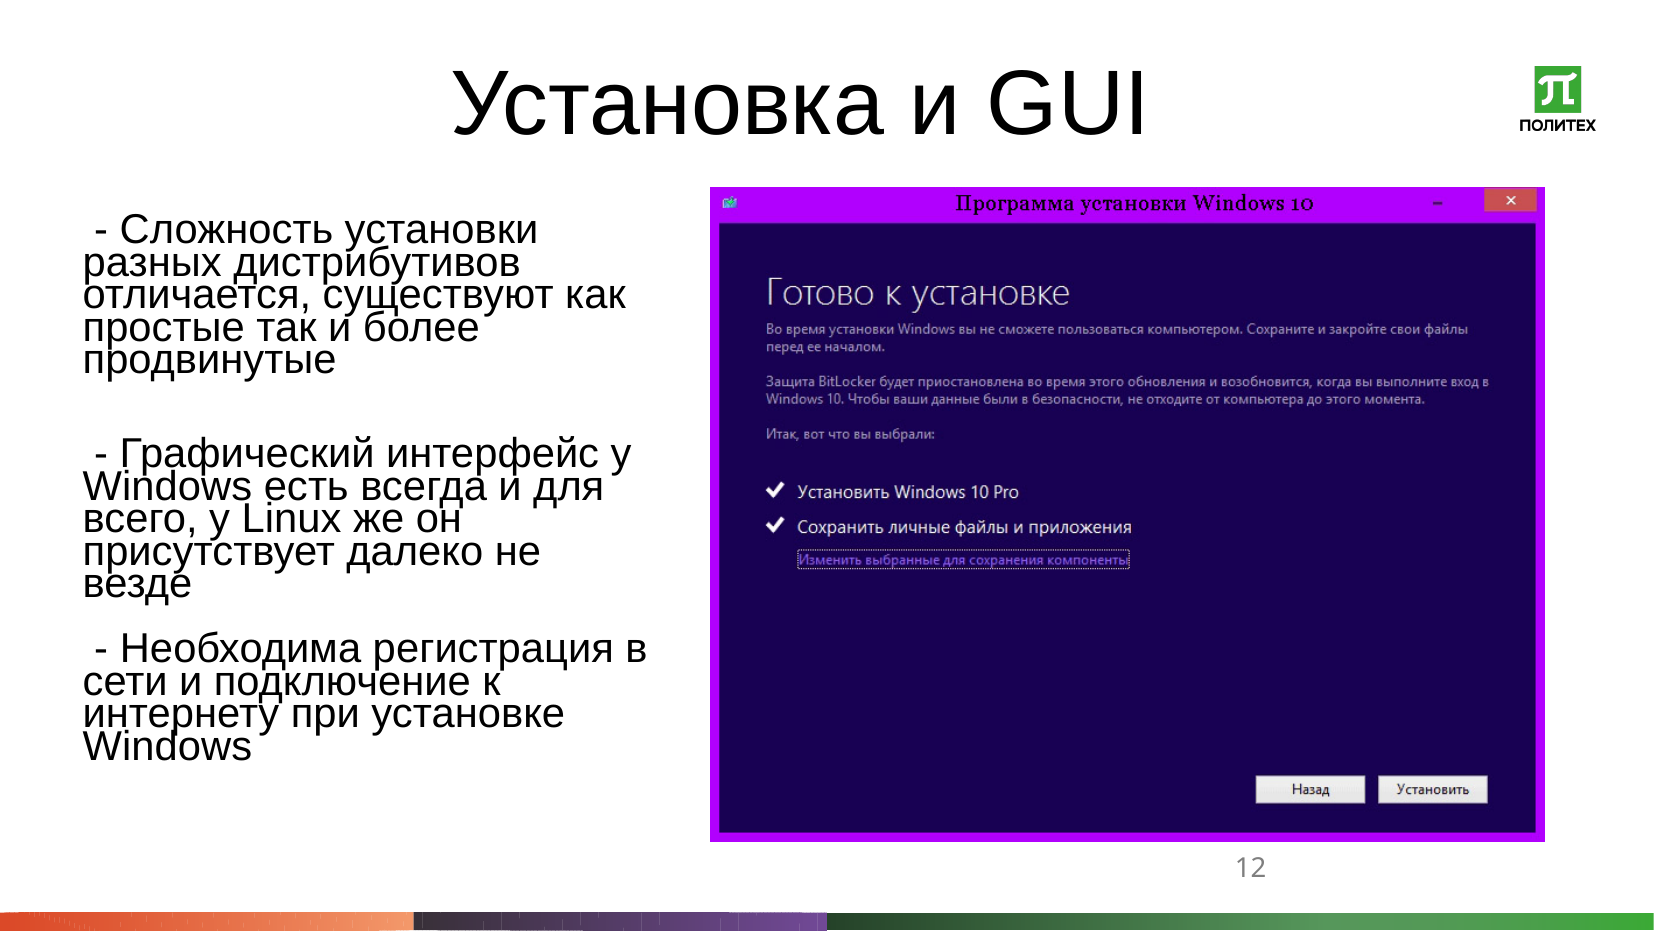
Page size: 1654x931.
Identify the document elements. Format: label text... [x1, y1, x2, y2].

picture [710, 187, 1545, 842]
text_box Установка и GUI [56, 24, 1545, 181]
text_box [56, 204, 440, 759]
text_box - Сложность установки разных дистрибутивов отличается, существуют как простые так и более продвинутые - Графический интерфейс у Windows есть всегда и для всего, у Linux же он присутствует далеко не везде - Необходима регистрация в сети и подключение к интернету при установке Windows [82, 217, 649, 843]
text_box [1234, 842, 1607, 892]
